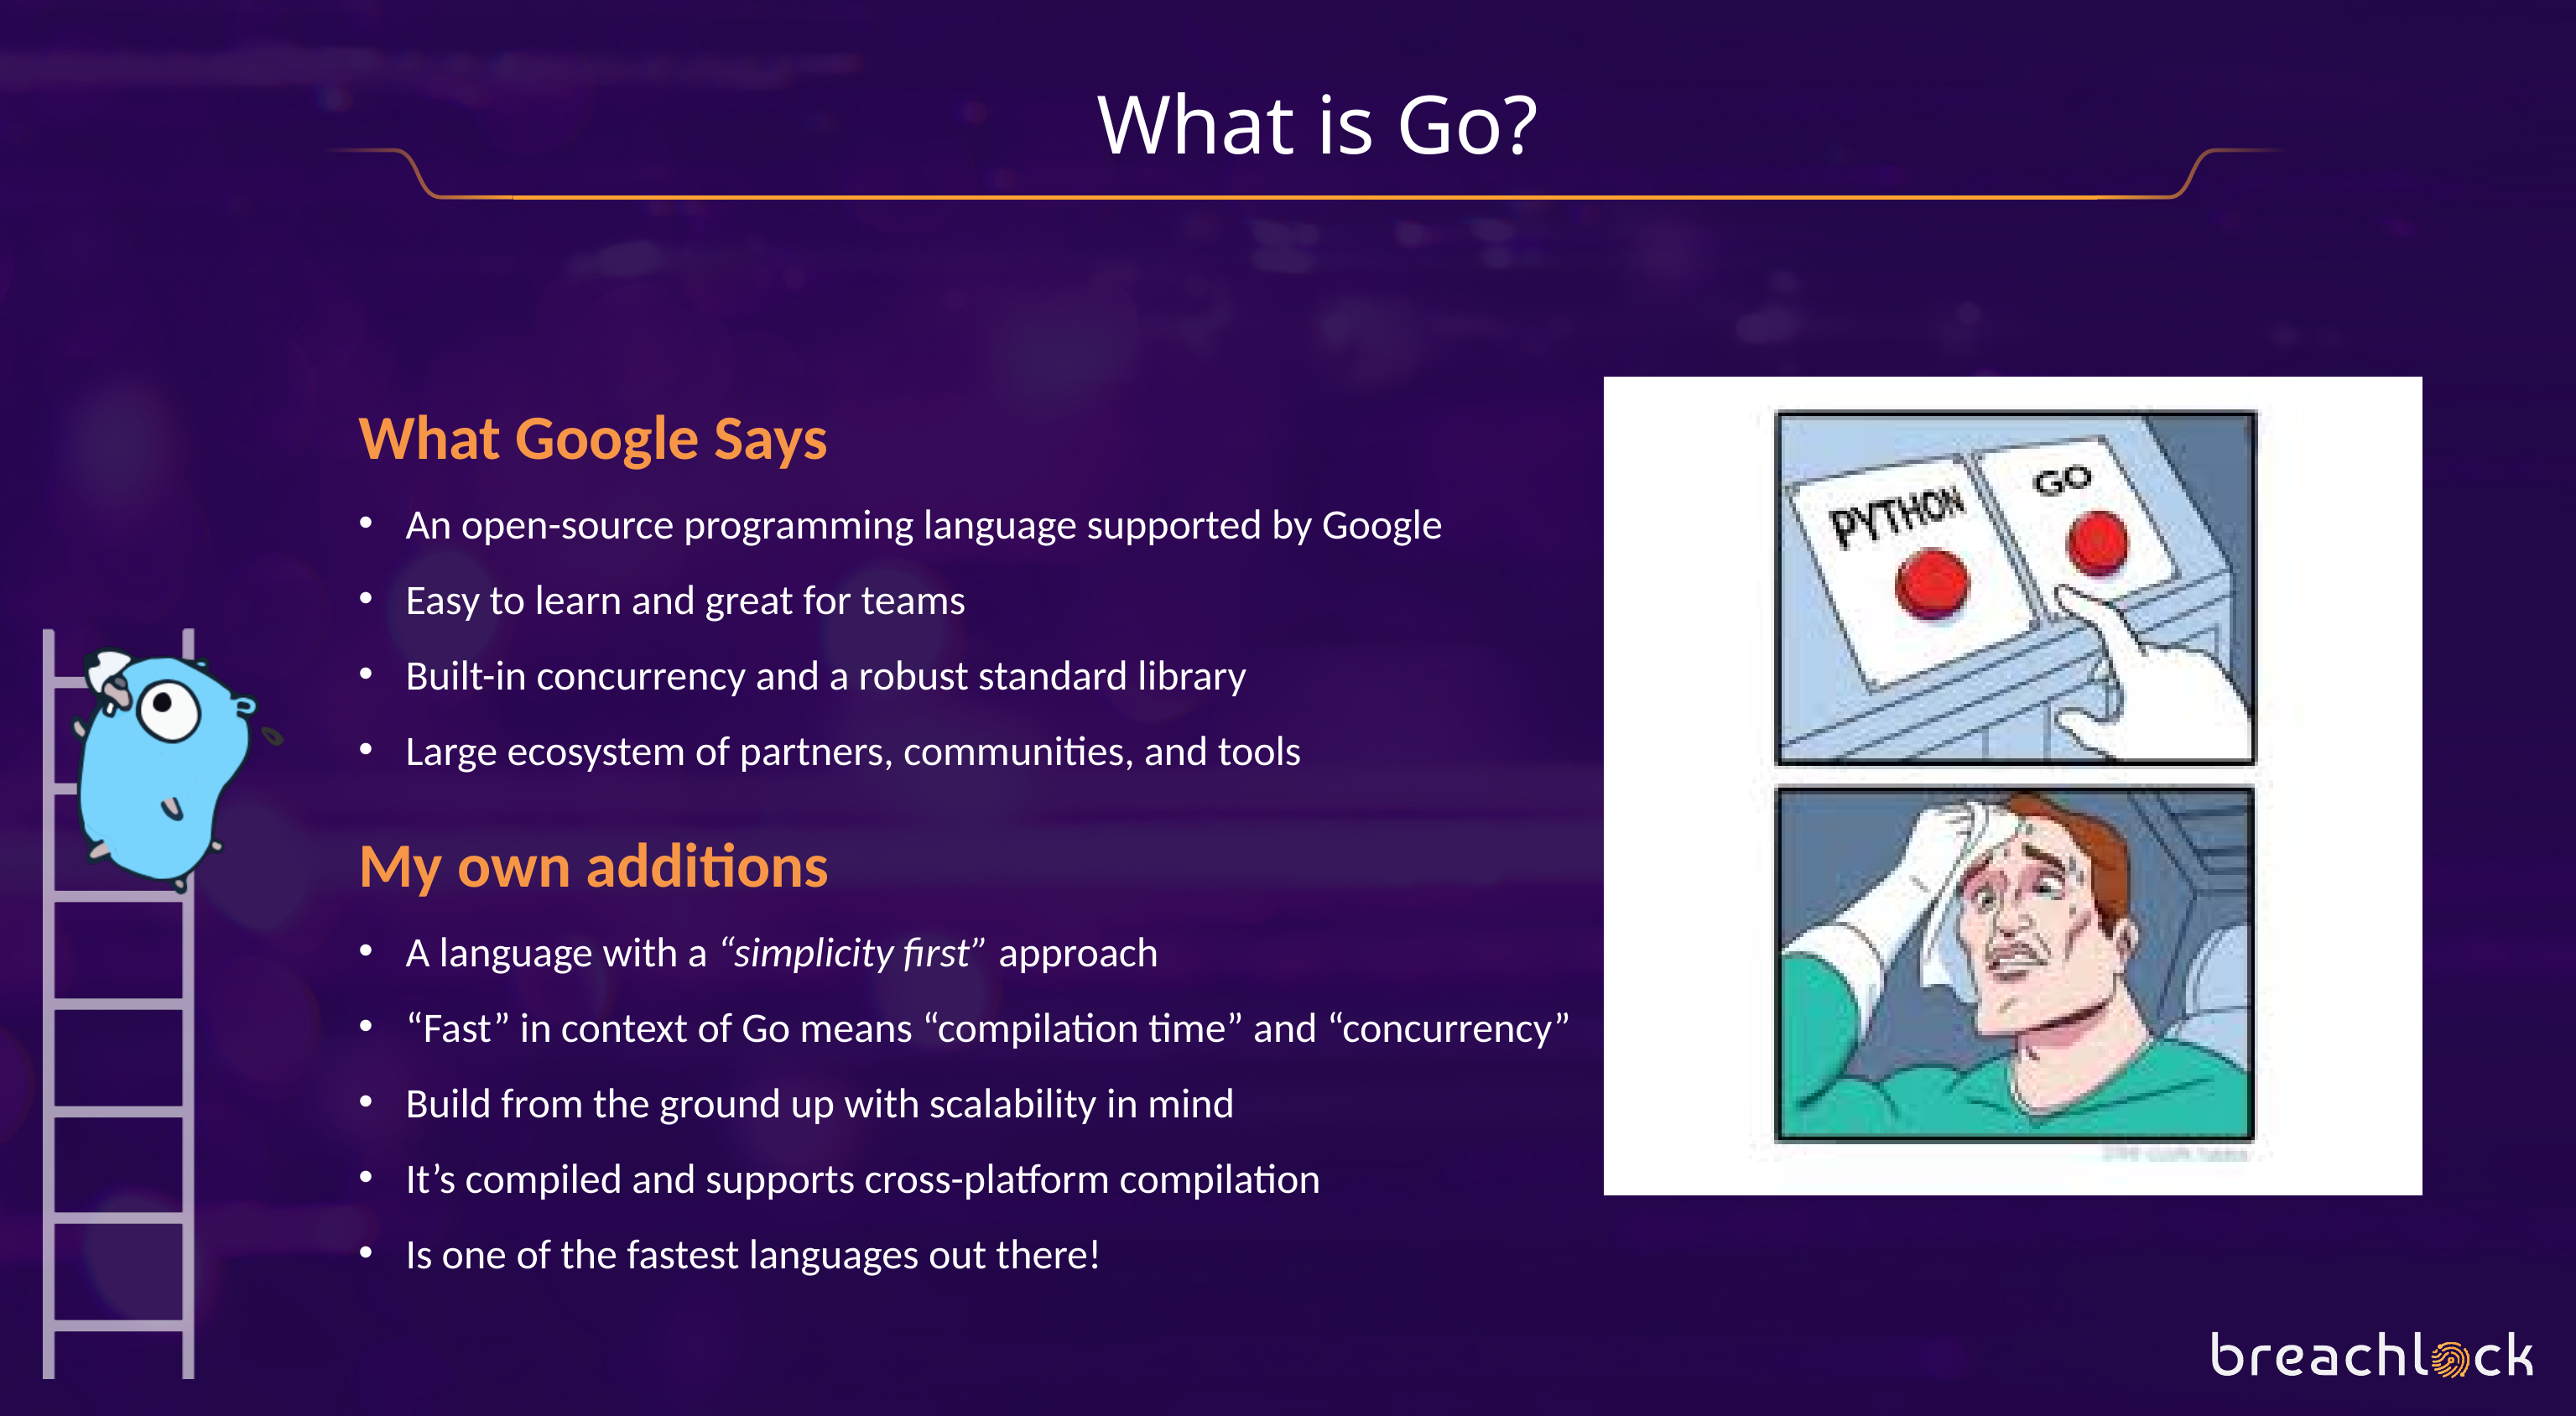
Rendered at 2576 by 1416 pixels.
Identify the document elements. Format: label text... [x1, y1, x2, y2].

text_box [239, 68, 2370, 279]
text_box What Google Says An open-source programming language supported by Google Easy to learn and great for teams Built-in concurrency and a robust standard library Large ecosystem of partners, communities, and tools [283, 314, 1587, 742]
text_box [2211, 1330, 2535, 1379]
picture [0, 0, 2576, 1416]
text_box What is Go? [440, 84, 2196, 170]
text_box My own additions A language with a “simplicity first” approach “Fast” in context of Go means “compilation time” and “concurrency” Build from the ground up with scalability in mind It’s compiled and supports cross-platform compilation Is one of the fastest languages out there! [283, 742, 1587, 1385]
